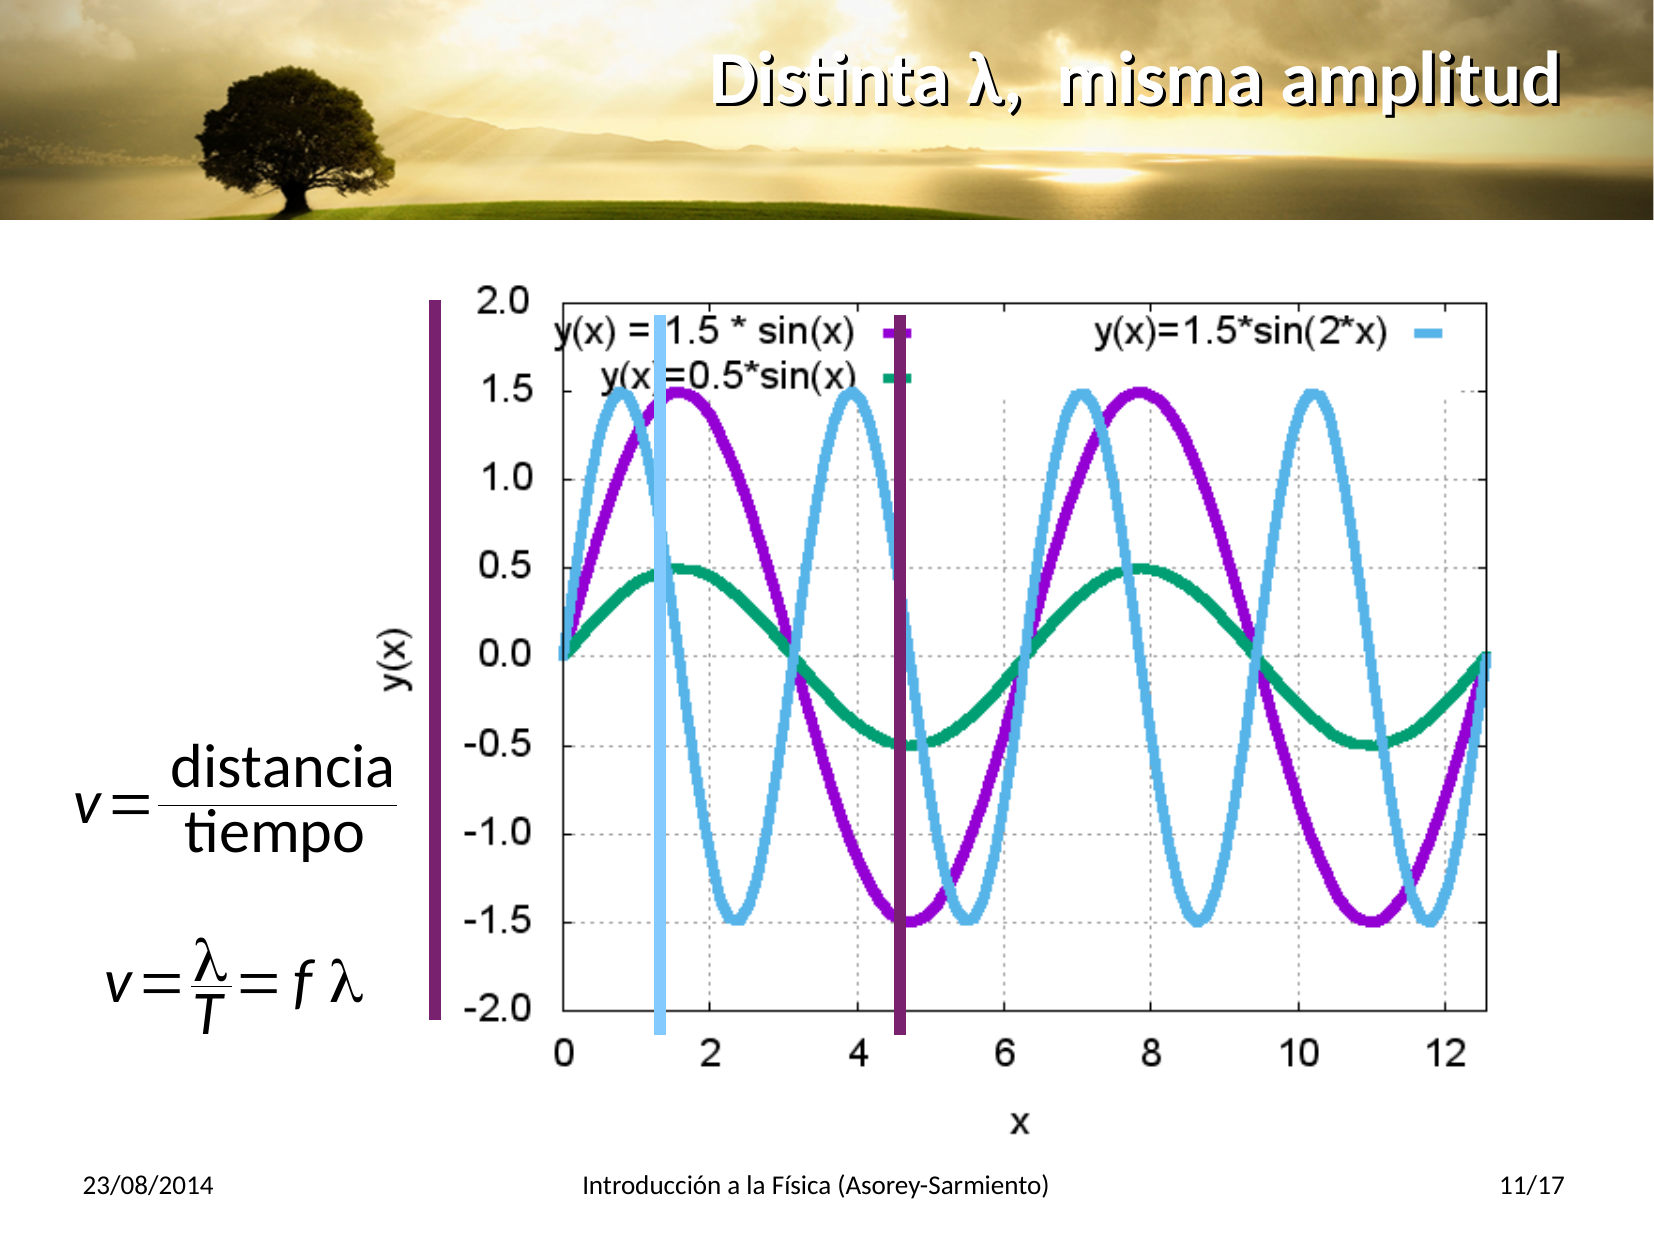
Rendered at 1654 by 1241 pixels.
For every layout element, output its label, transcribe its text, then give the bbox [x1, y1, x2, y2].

title Distinta λ, misma amplitud [75, 19, 1564, 151]
picture [0, 0, 1654, 220]
chart [67, 740, 406, 1051]
picture [360, 254, 1561, 1156]
